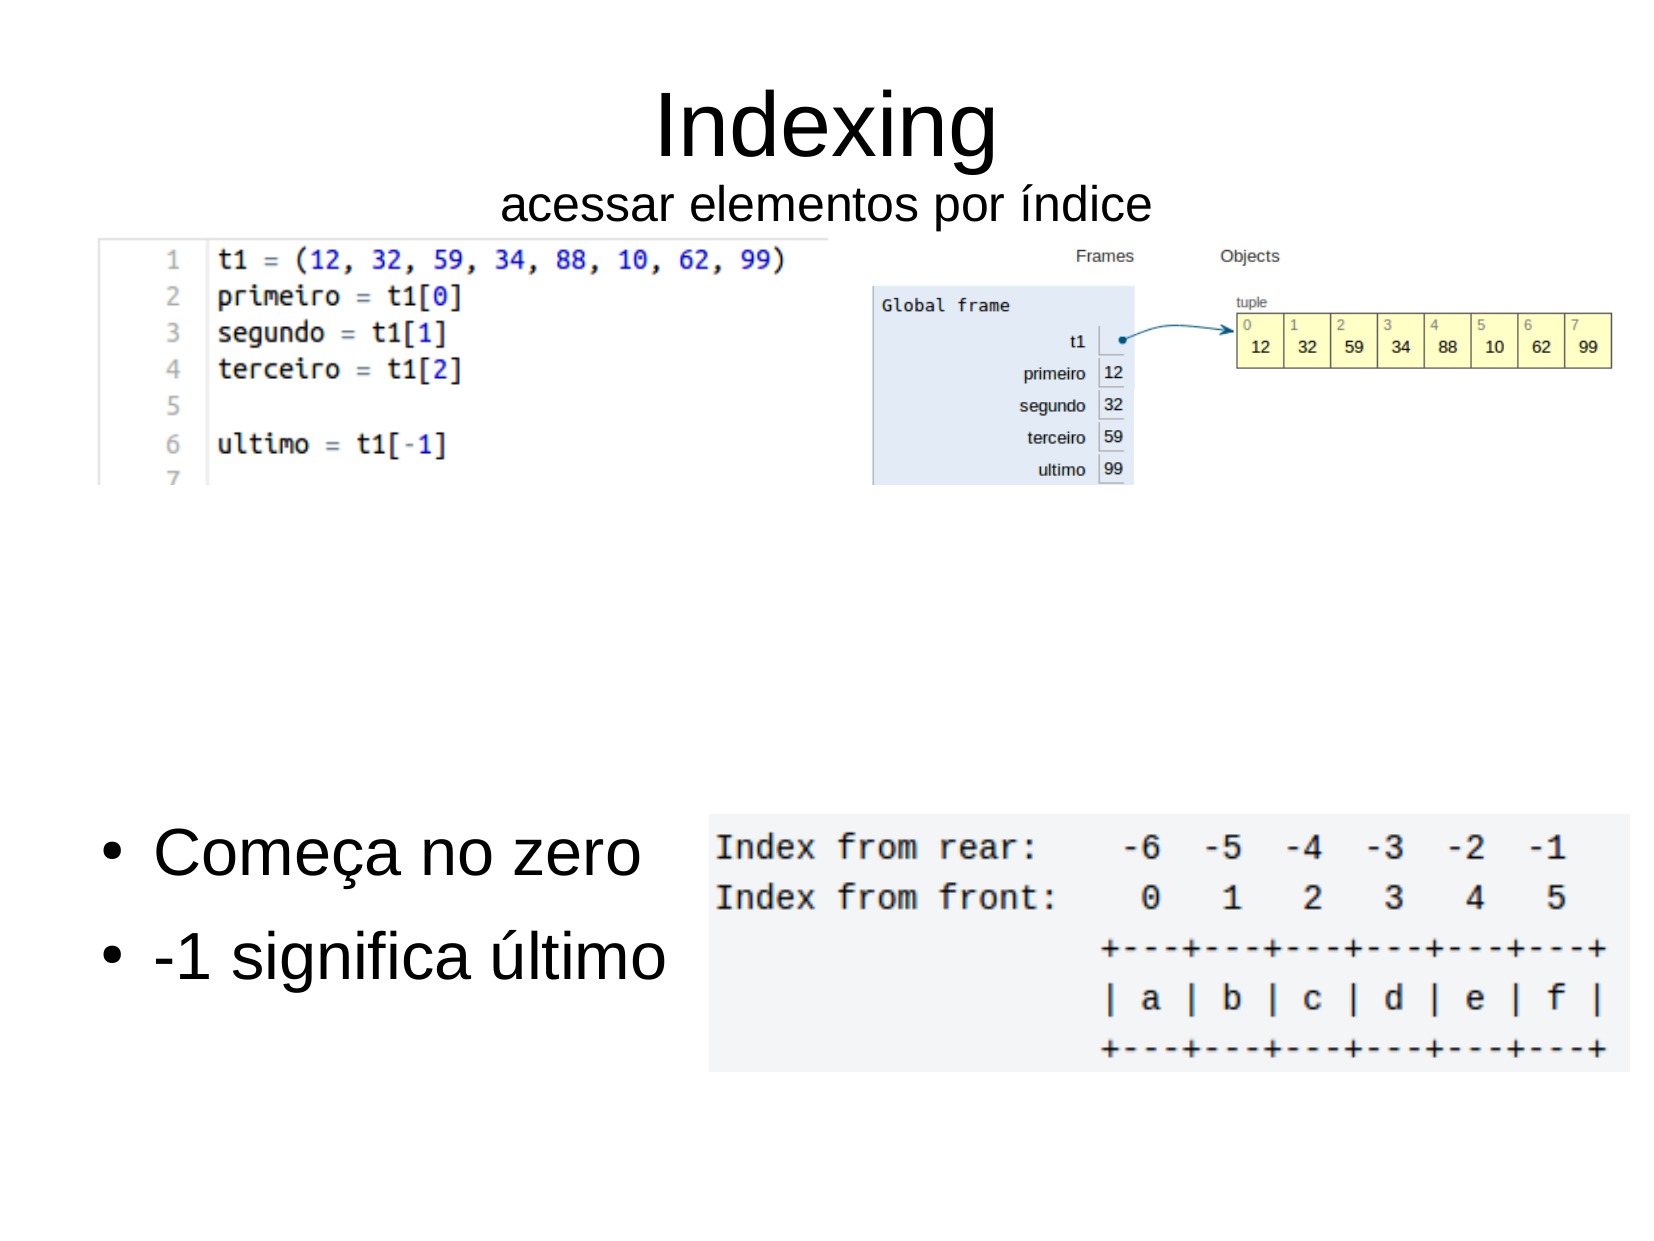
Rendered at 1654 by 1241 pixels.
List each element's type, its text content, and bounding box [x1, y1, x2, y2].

picture [85, 229, 829, 485]
list Começa no zero -1 significa último [82, 814, 1571, 1182]
picture [858, 238, 1619, 532]
title Indexing acessar elementos por índice [82, 49, 1571, 257]
picture [708, 814, 1630, 1072]
